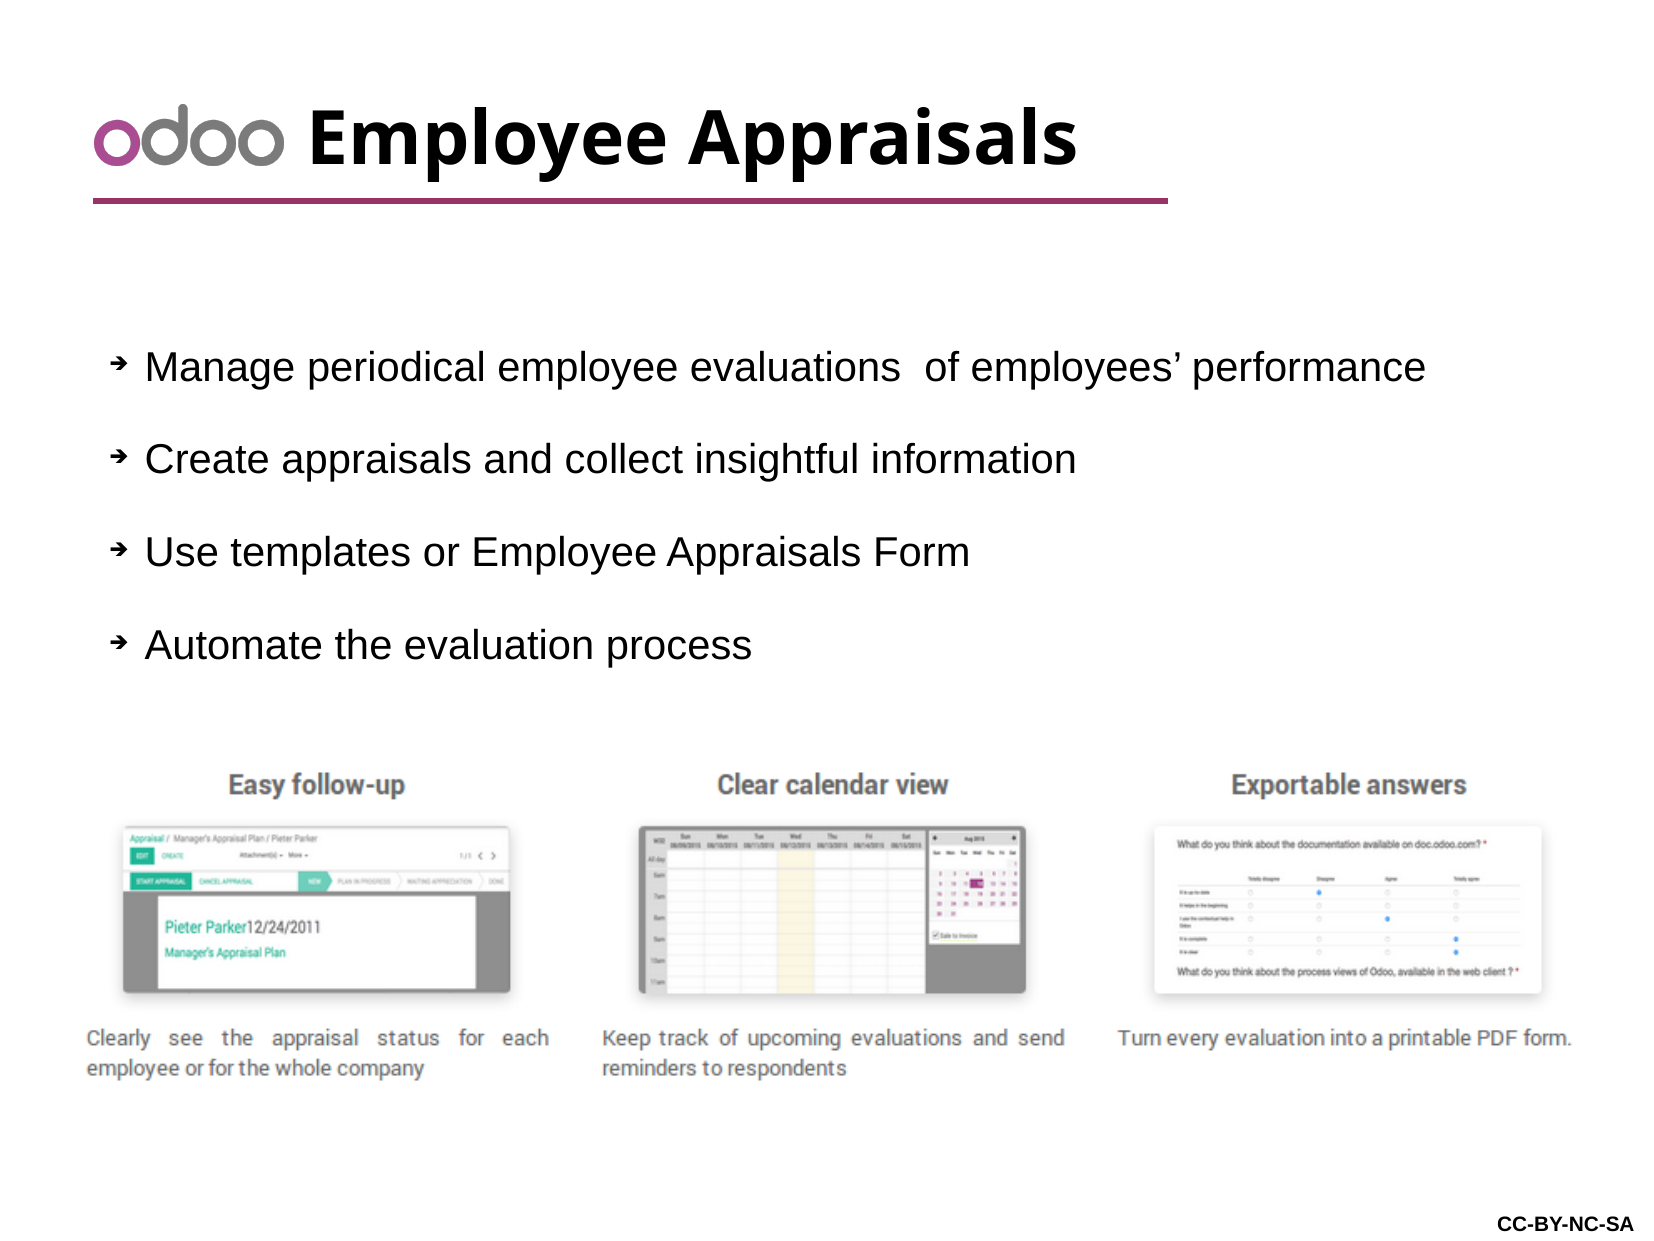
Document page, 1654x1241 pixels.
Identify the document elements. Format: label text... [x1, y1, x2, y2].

picture [30, 736, 1612, 1111]
picture [94, 104, 284, 166]
text_box CC-BY-NC-SA [1482, 1204, 1654, 1241]
title Employee Appraisals [306, 31, 1570, 239]
text_box Manage periodical employee evaluations of employees’ performance Create appraisals and collect insightful information Use templates or Employee Appraisals Form Automate the evaluation process [94, 289, 1583, 680]
